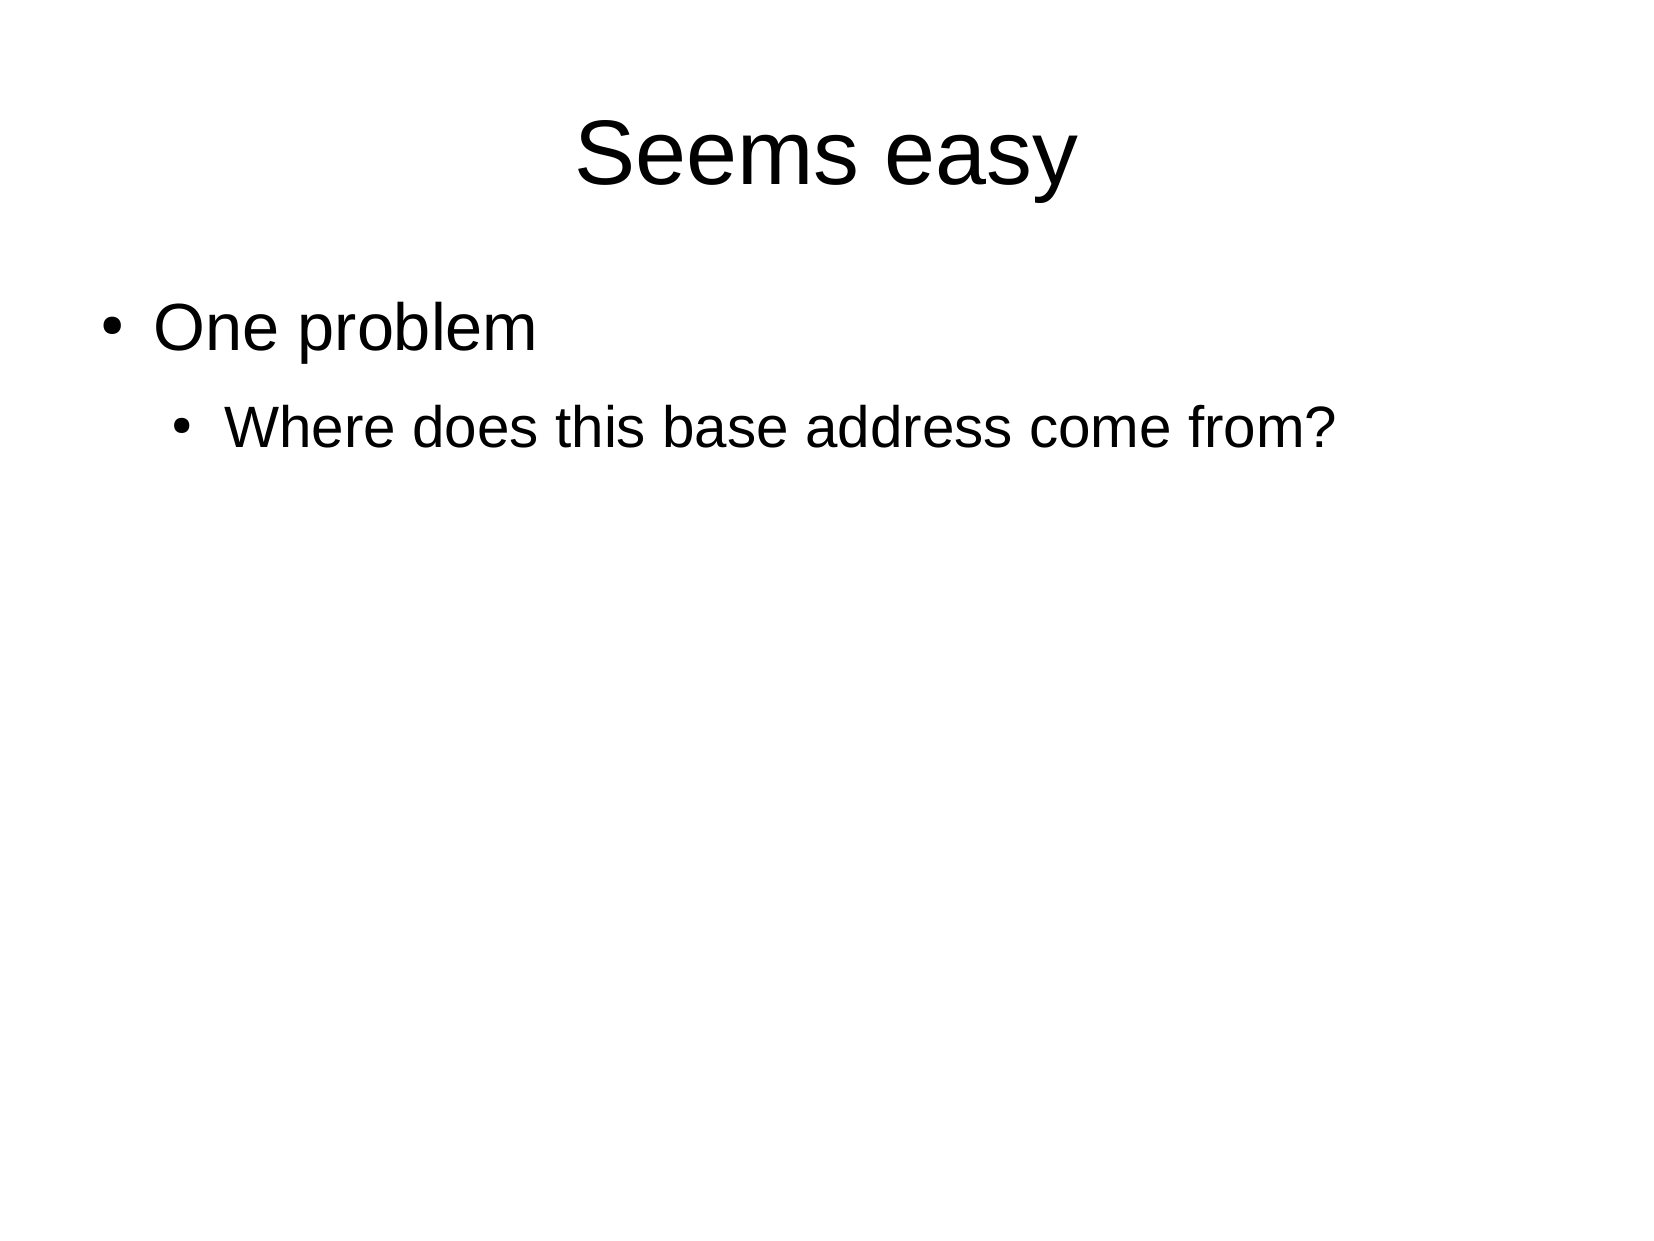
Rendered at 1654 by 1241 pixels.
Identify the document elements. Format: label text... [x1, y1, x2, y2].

title Seems easy [82, 49, 1571, 257]
list One problem Where does this base address come from? [82, 290, 1571, 1163]
